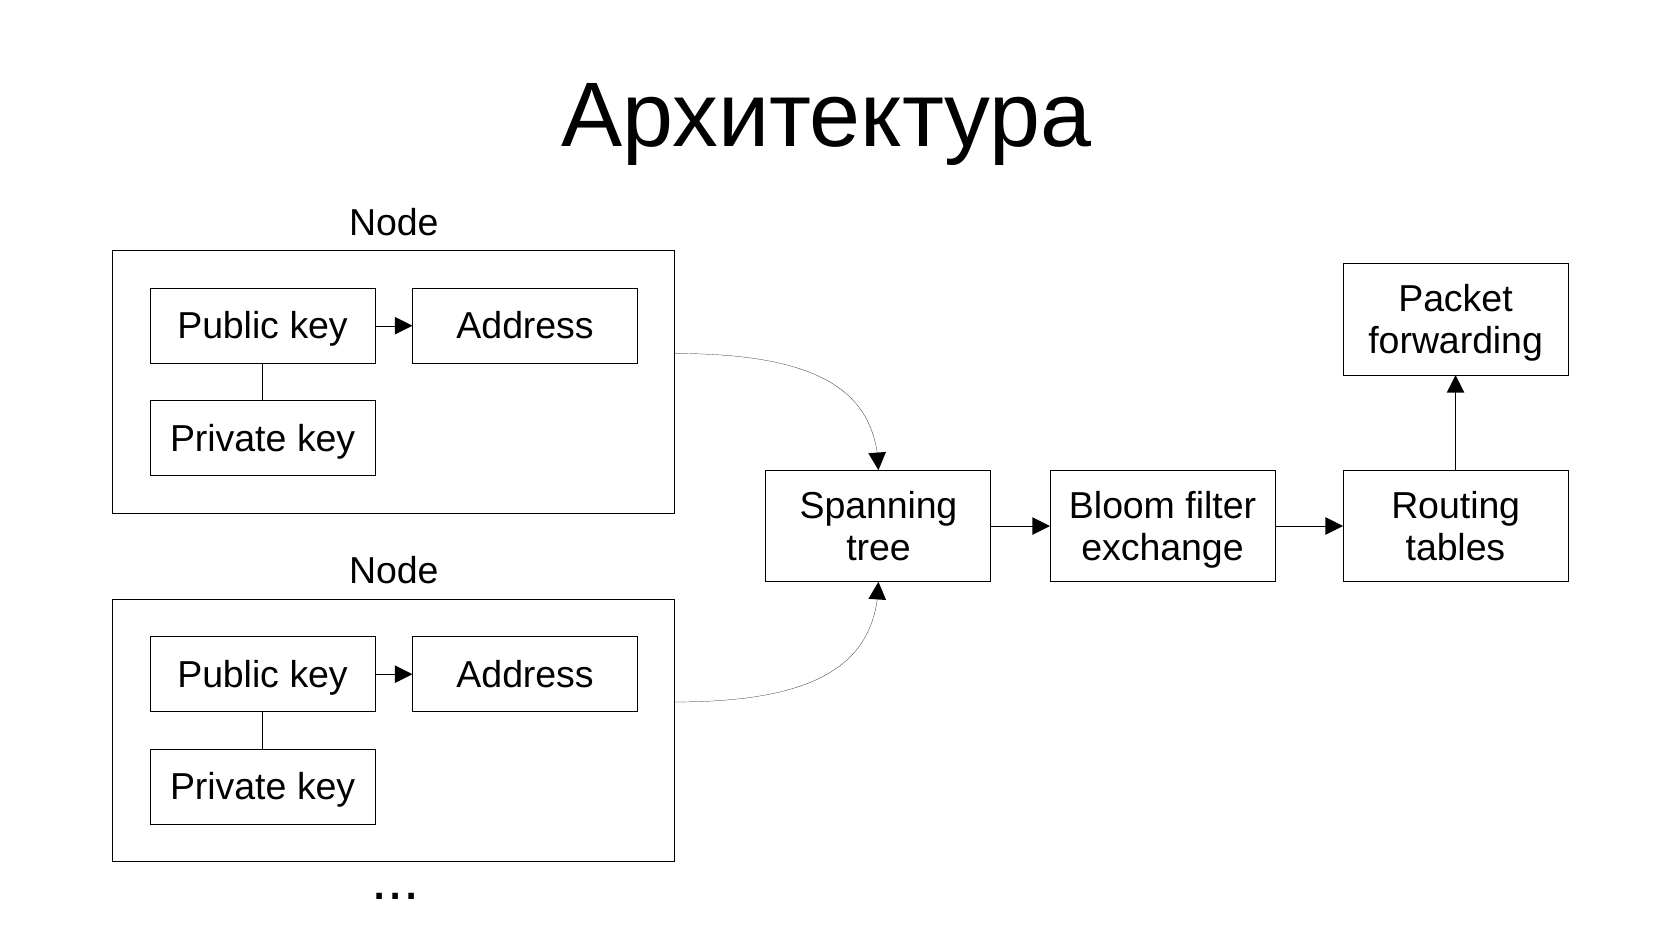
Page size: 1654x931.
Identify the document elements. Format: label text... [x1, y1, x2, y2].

text_box Routing tables [1343, 470, 1569, 582]
text_box Packet forwarding [1343, 263, 1569, 376]
text_box Node [318, 193, 469, 251]
text_box Private key [150, 400, 376, 476]
text_box Private key [150, 749, 376, 825]
text_box Address [412, 288, 638, 364]
text_box Node [318, 542, 469, 600]
text_box Spanning tree [765, 470, 991, 582]
text_box Bloom filter exchange [1050, 470, 1276, 582]
title Архитектура [82, 37, 1571, 193]
text_box Address [412, 636, 638, 712]
text_box Public key [150, 636, 376, 712]
text_box Public key [150, 288, 376, 364]
text_box ... [114, 839, 678, 920]
